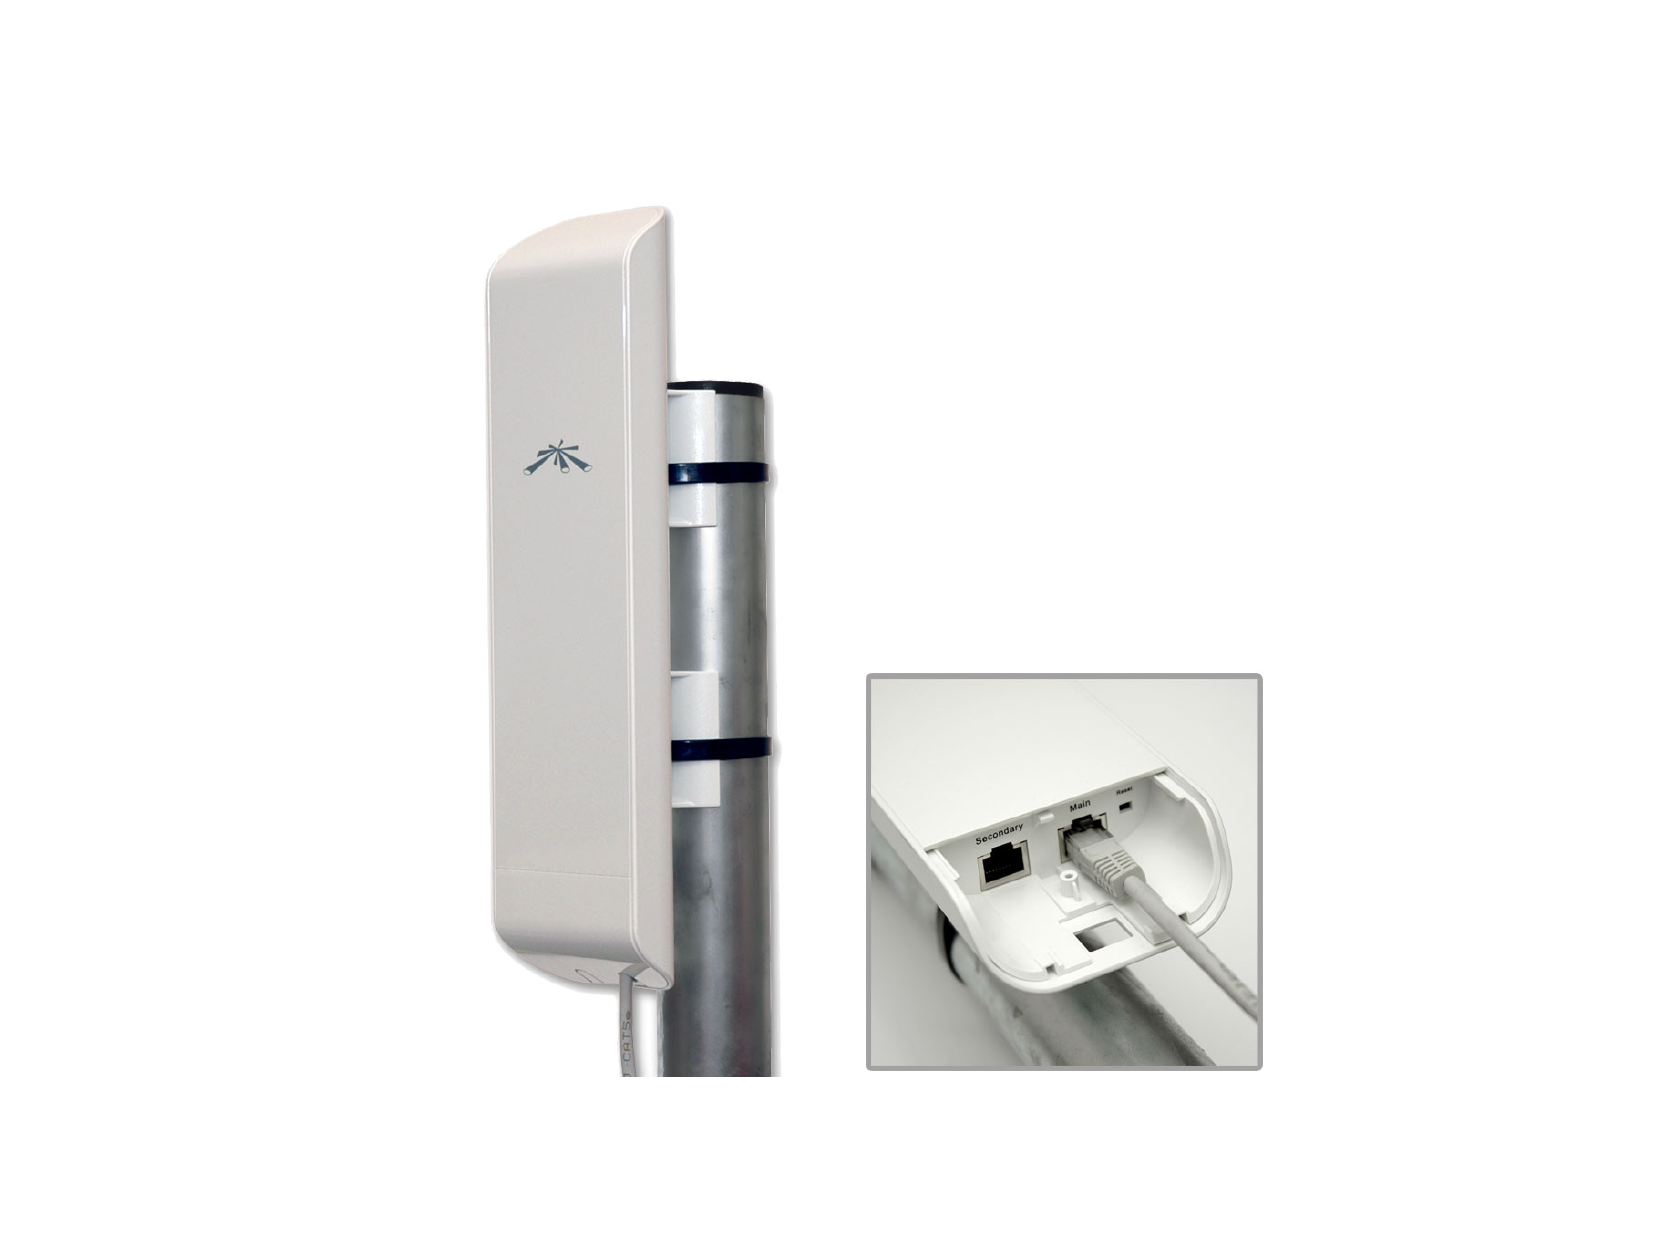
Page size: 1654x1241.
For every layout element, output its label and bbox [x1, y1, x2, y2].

picture [177, 165, 1453, 1077]
